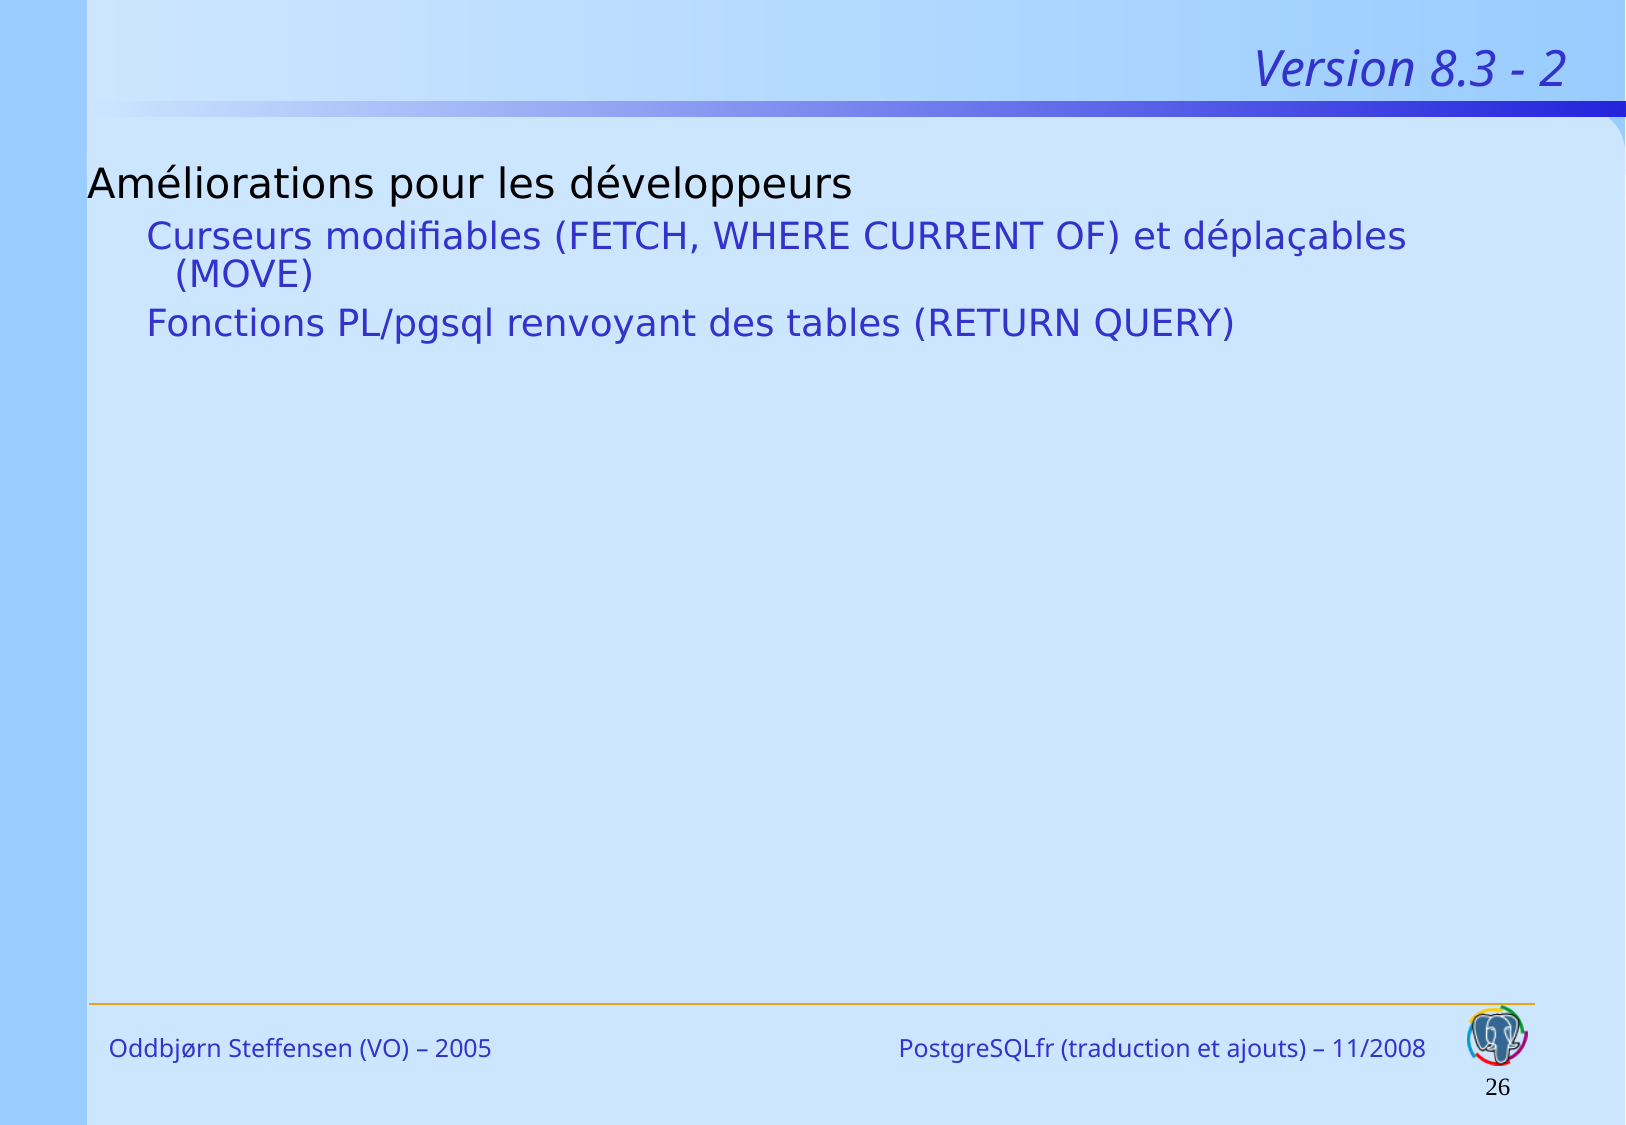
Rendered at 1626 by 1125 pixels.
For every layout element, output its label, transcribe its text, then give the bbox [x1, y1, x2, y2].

title Version 8.3 - 2 [172, 0, 1567, 134]
picture [1467, 1005, 1528, 1066]
list Améliorations pour les développeurs Curseurs modifiables (FETCH, WHERE CURRENT OF) et déplaçables (MOVE) Fonctions PL/pgsql renvoyant des tables (RETURN QUERY) [86, 159, 1520, 965]
